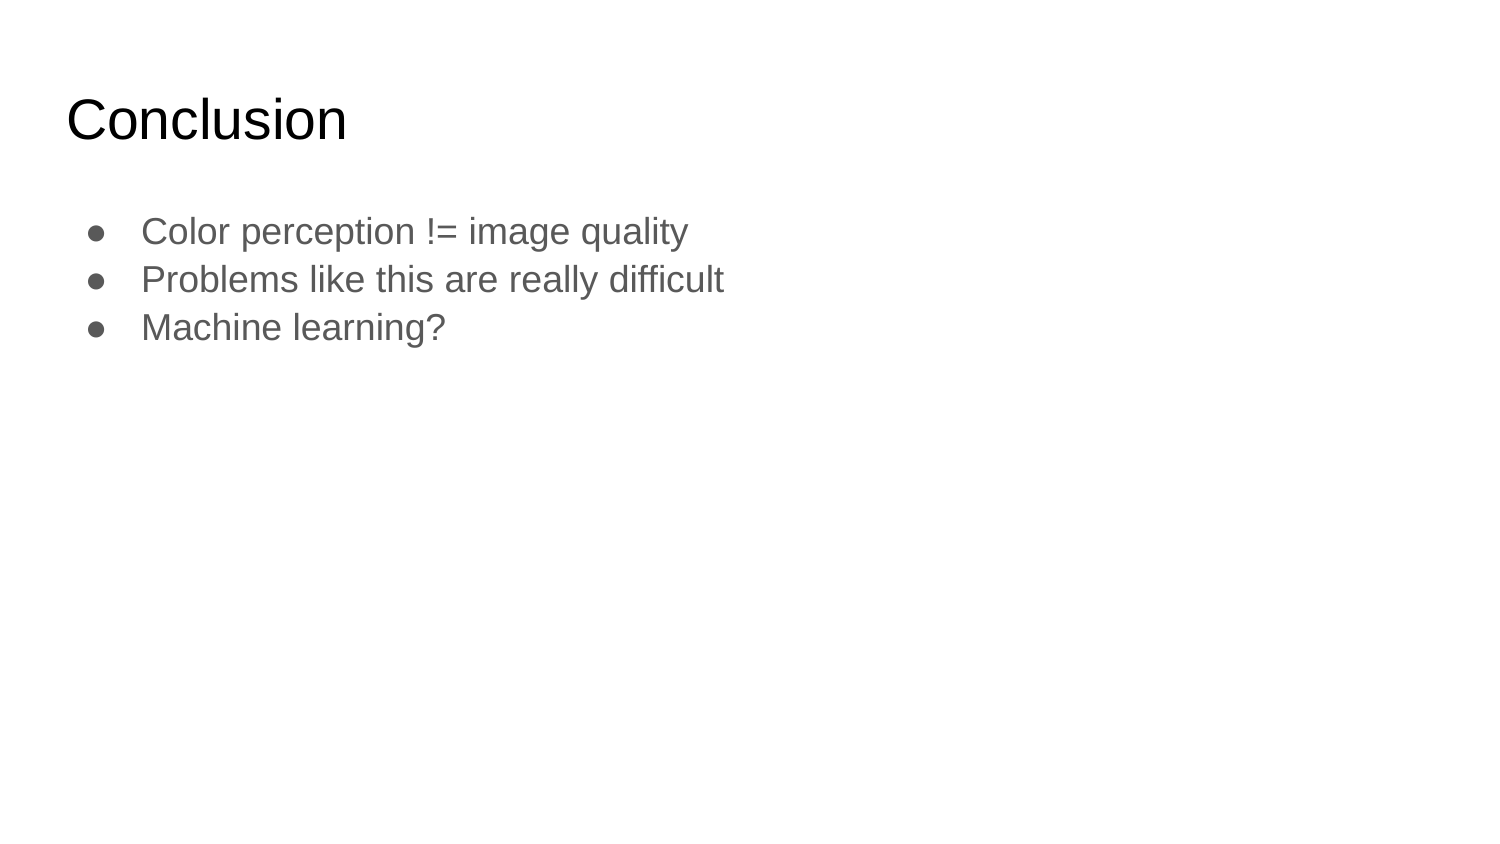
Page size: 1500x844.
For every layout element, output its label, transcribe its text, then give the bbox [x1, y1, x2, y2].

title Conclusion [51, 72, 1449, 167]
list Color perception != image quality Problems like this are really difficult Machine learning? [51, 189, 1449, 750]
